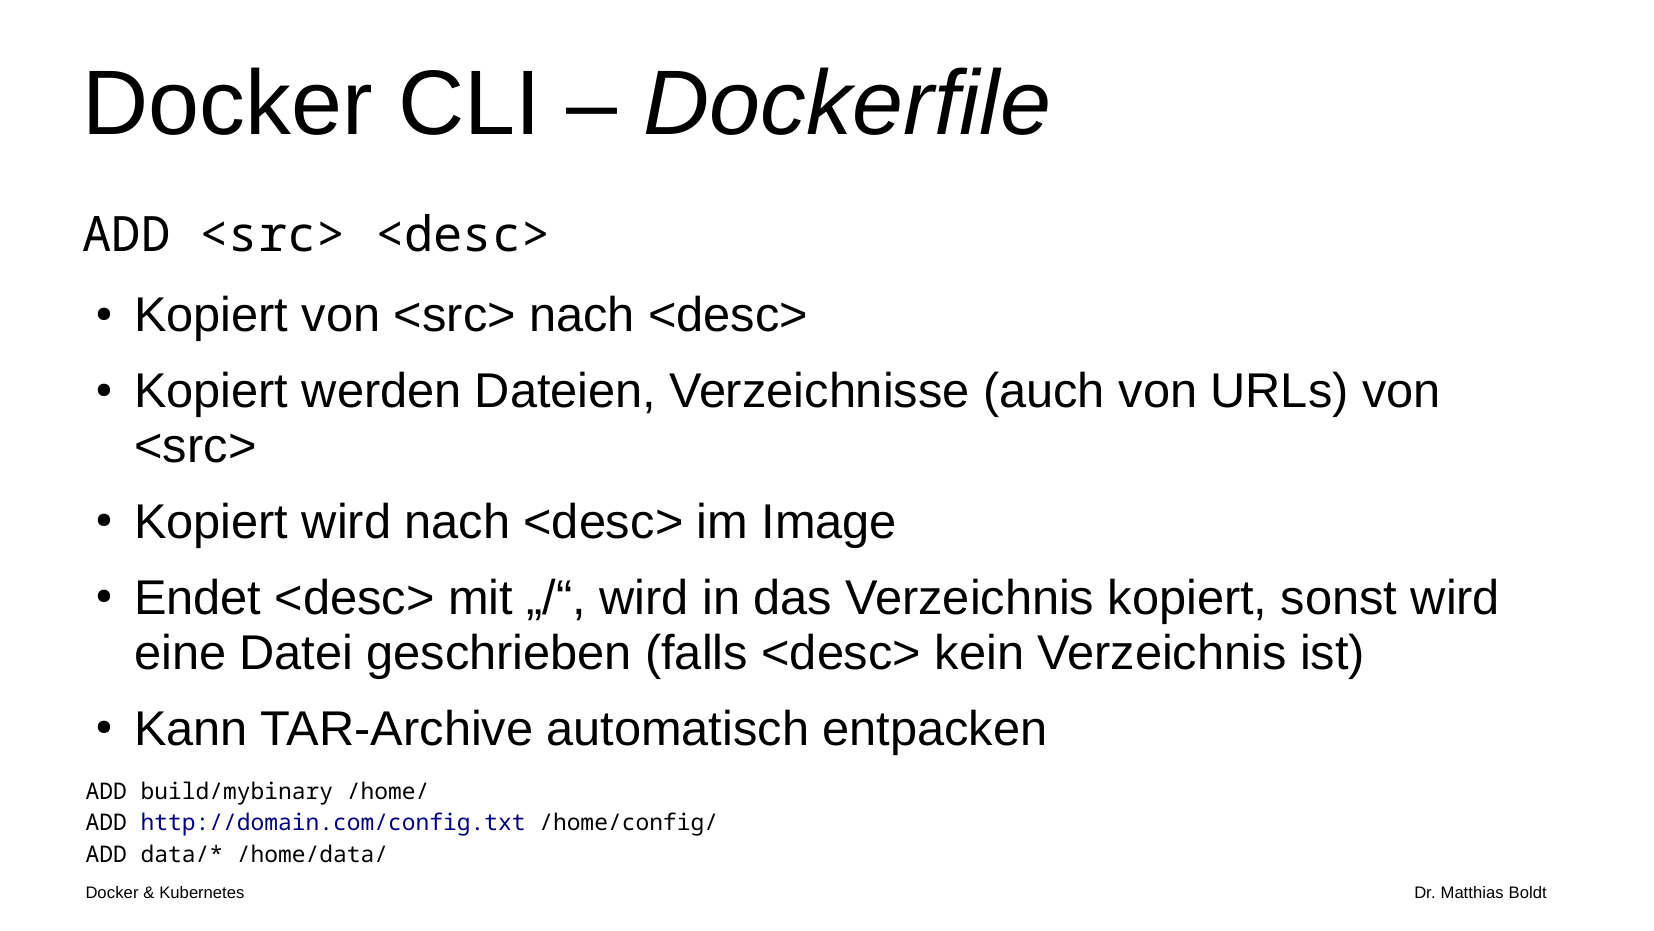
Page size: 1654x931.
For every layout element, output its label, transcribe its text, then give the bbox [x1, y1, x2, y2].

text_box ADD build/mybinary /home/ ADD http://domain.com/config.txt /home/config/ ADD data/* /home/data/ [70, 767, 1560, 875]
list ADD <src> <desc> Kopiert von <src> nach <desc> Kopiert werden Dateien, Verzeichnisse (auch von URLs) von <src> Kopiert wird nach <desc> im Image Endet <desc> mit „/“, wird in das Verzeichnis kopiert, sonst wird eine Datei geschrieben (falls <desc> kein Verzeichnis ist) Kann TAR-Archive automatisch entpacken [82, 199, 1560, 756]
text_box Docker & Kubernetes Dr. Matthias Boldt [70, 875, 1563, 910]
title Docker CLI – Dockerfile [82, 25, 1571, 181]
